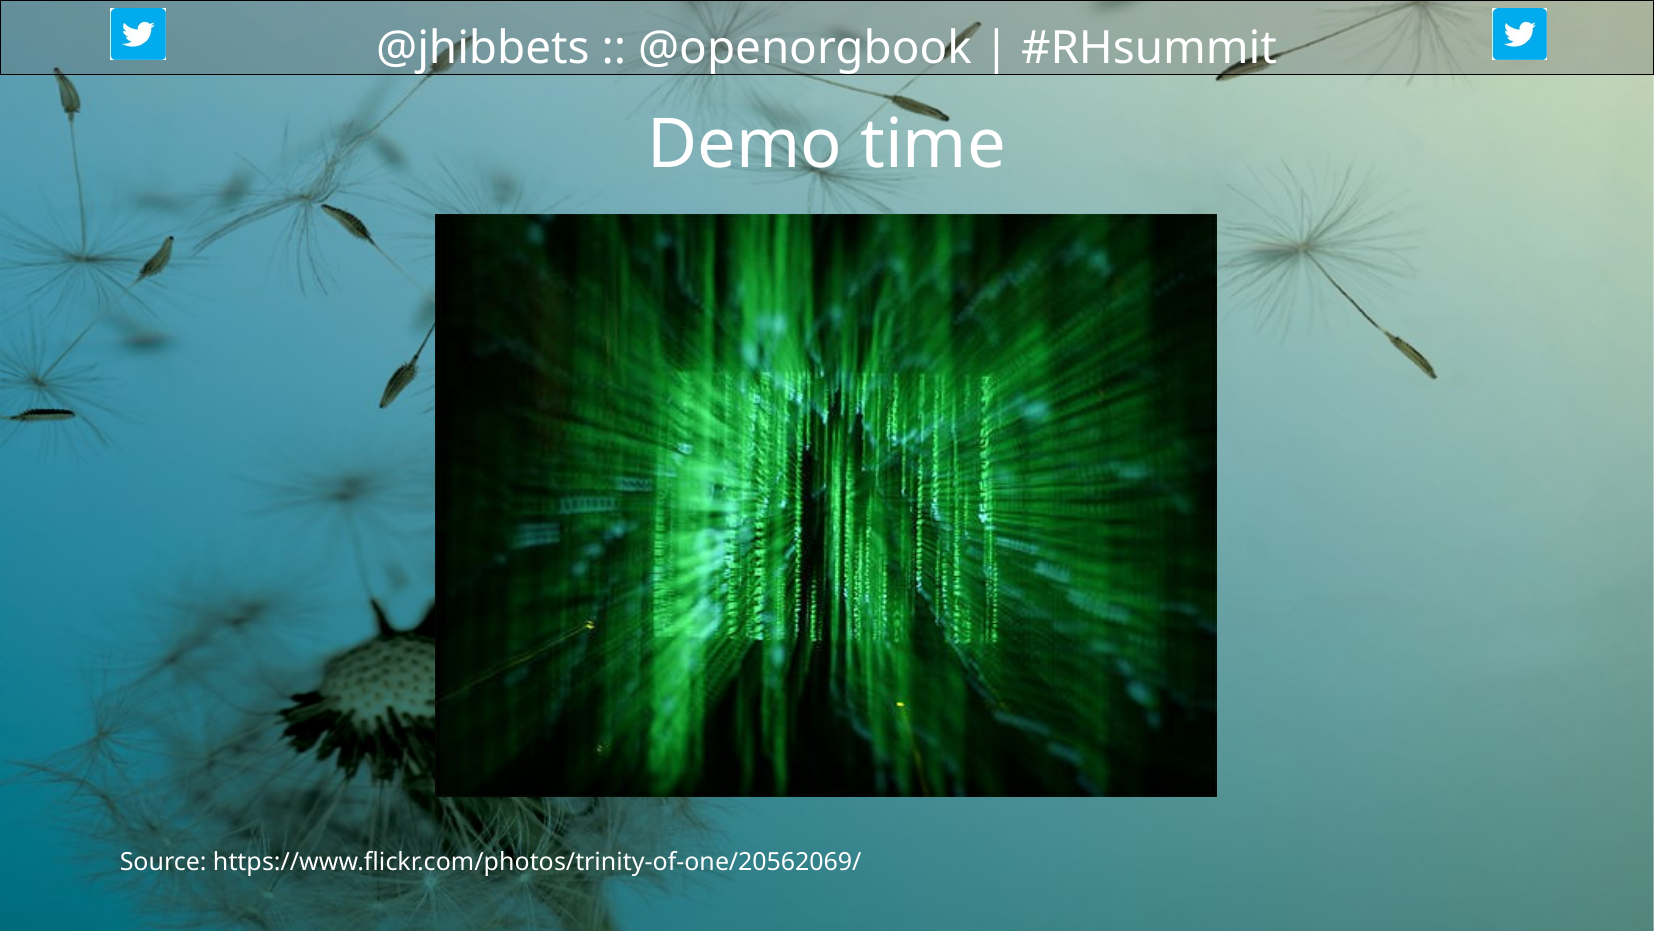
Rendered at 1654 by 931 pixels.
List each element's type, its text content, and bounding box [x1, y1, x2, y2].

picture [124, 22, 154, 46]
text_box Source: https://www.flickr.com/photos/trinity-of-one/20562069/ [105, 840, 890, 881]
picture [0, 75, 1654, 931]
title Demo time [82, 63, 1571, 219]
picture [1506, 22, 1535, 46]
